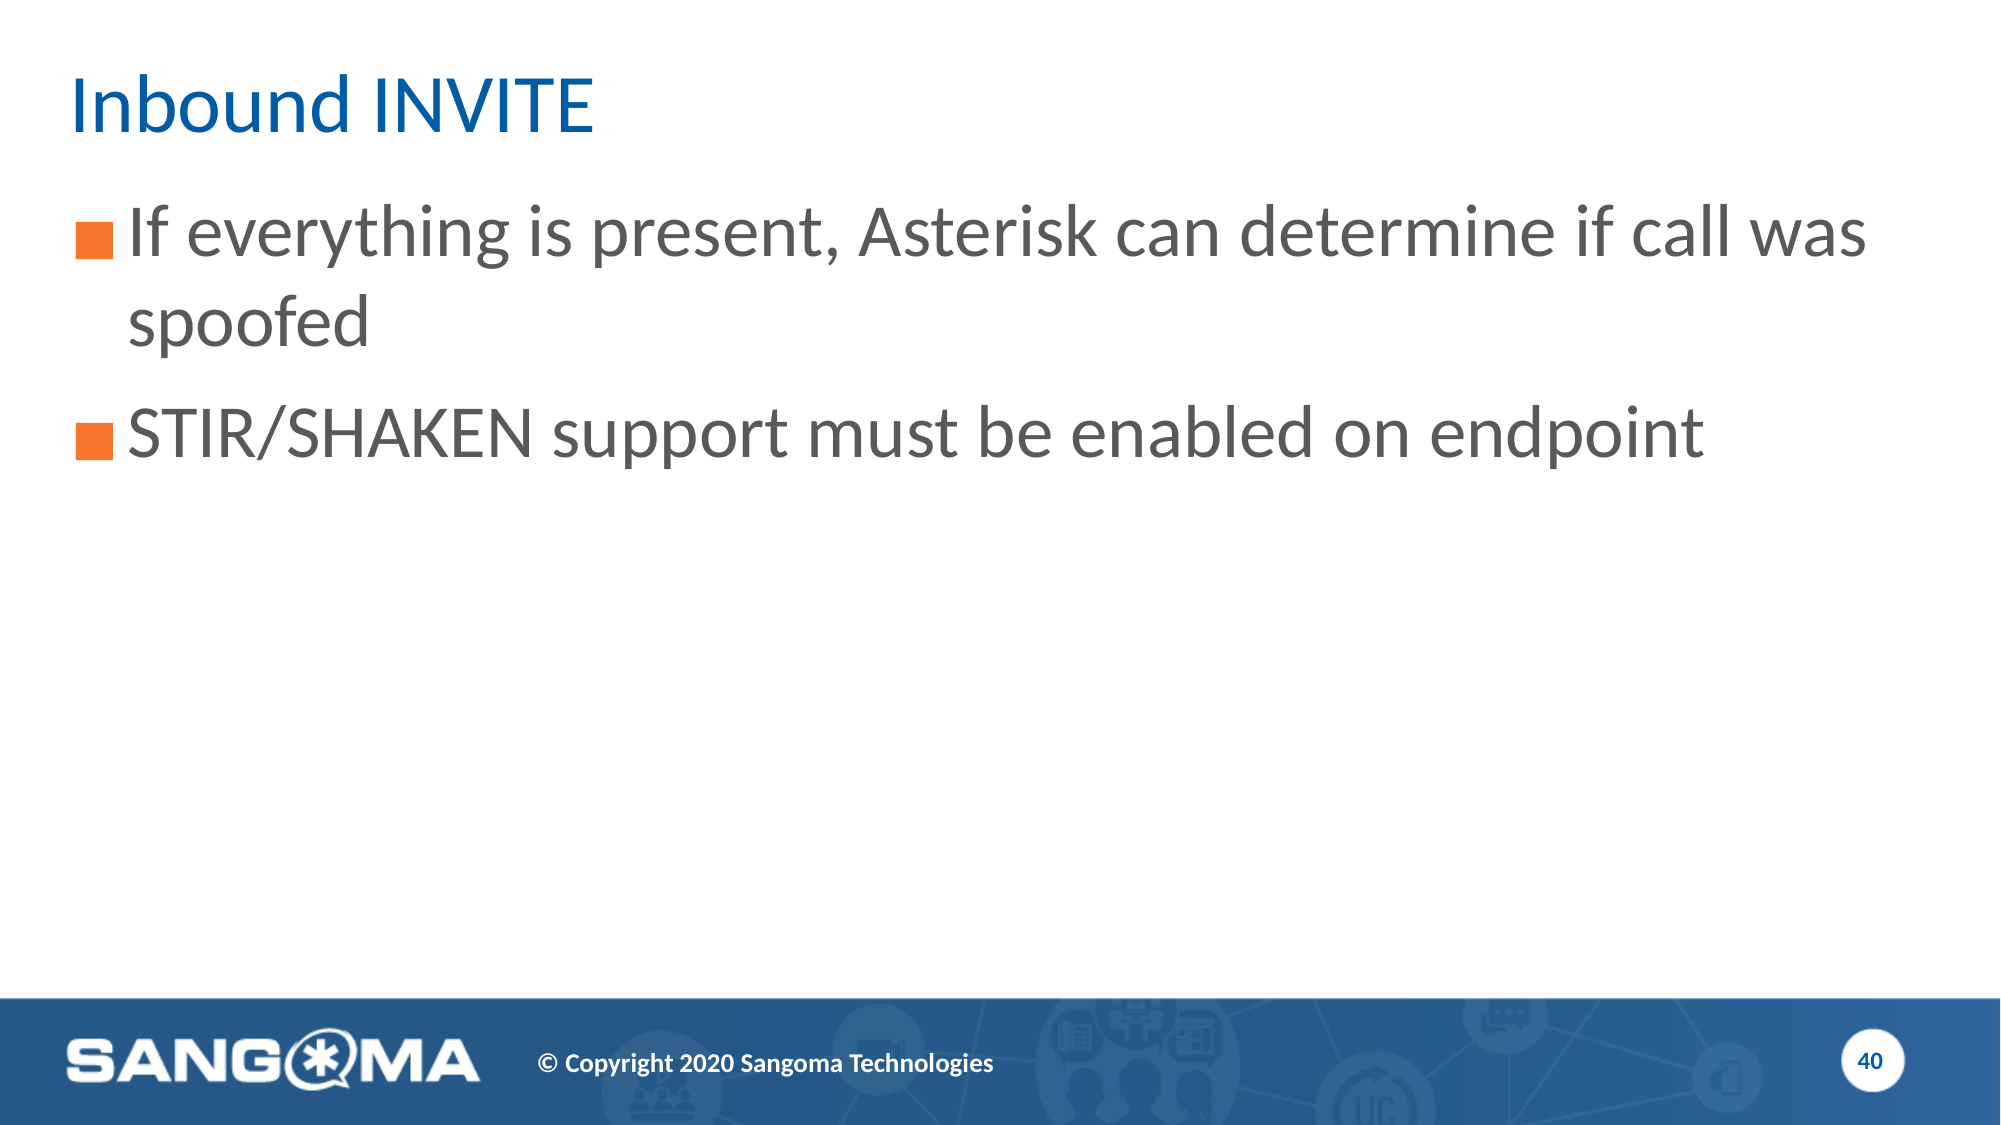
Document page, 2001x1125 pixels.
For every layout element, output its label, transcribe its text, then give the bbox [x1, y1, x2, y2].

title Inbound INVITE [54, 48, 1945, 164]
picture [0, 0, 2001, 1125]
list If everything is present, Asterisk can determine if call was spoofed STIR/SHAKEN support must be enabled on endpoint [54, 174, 1945, 999]
